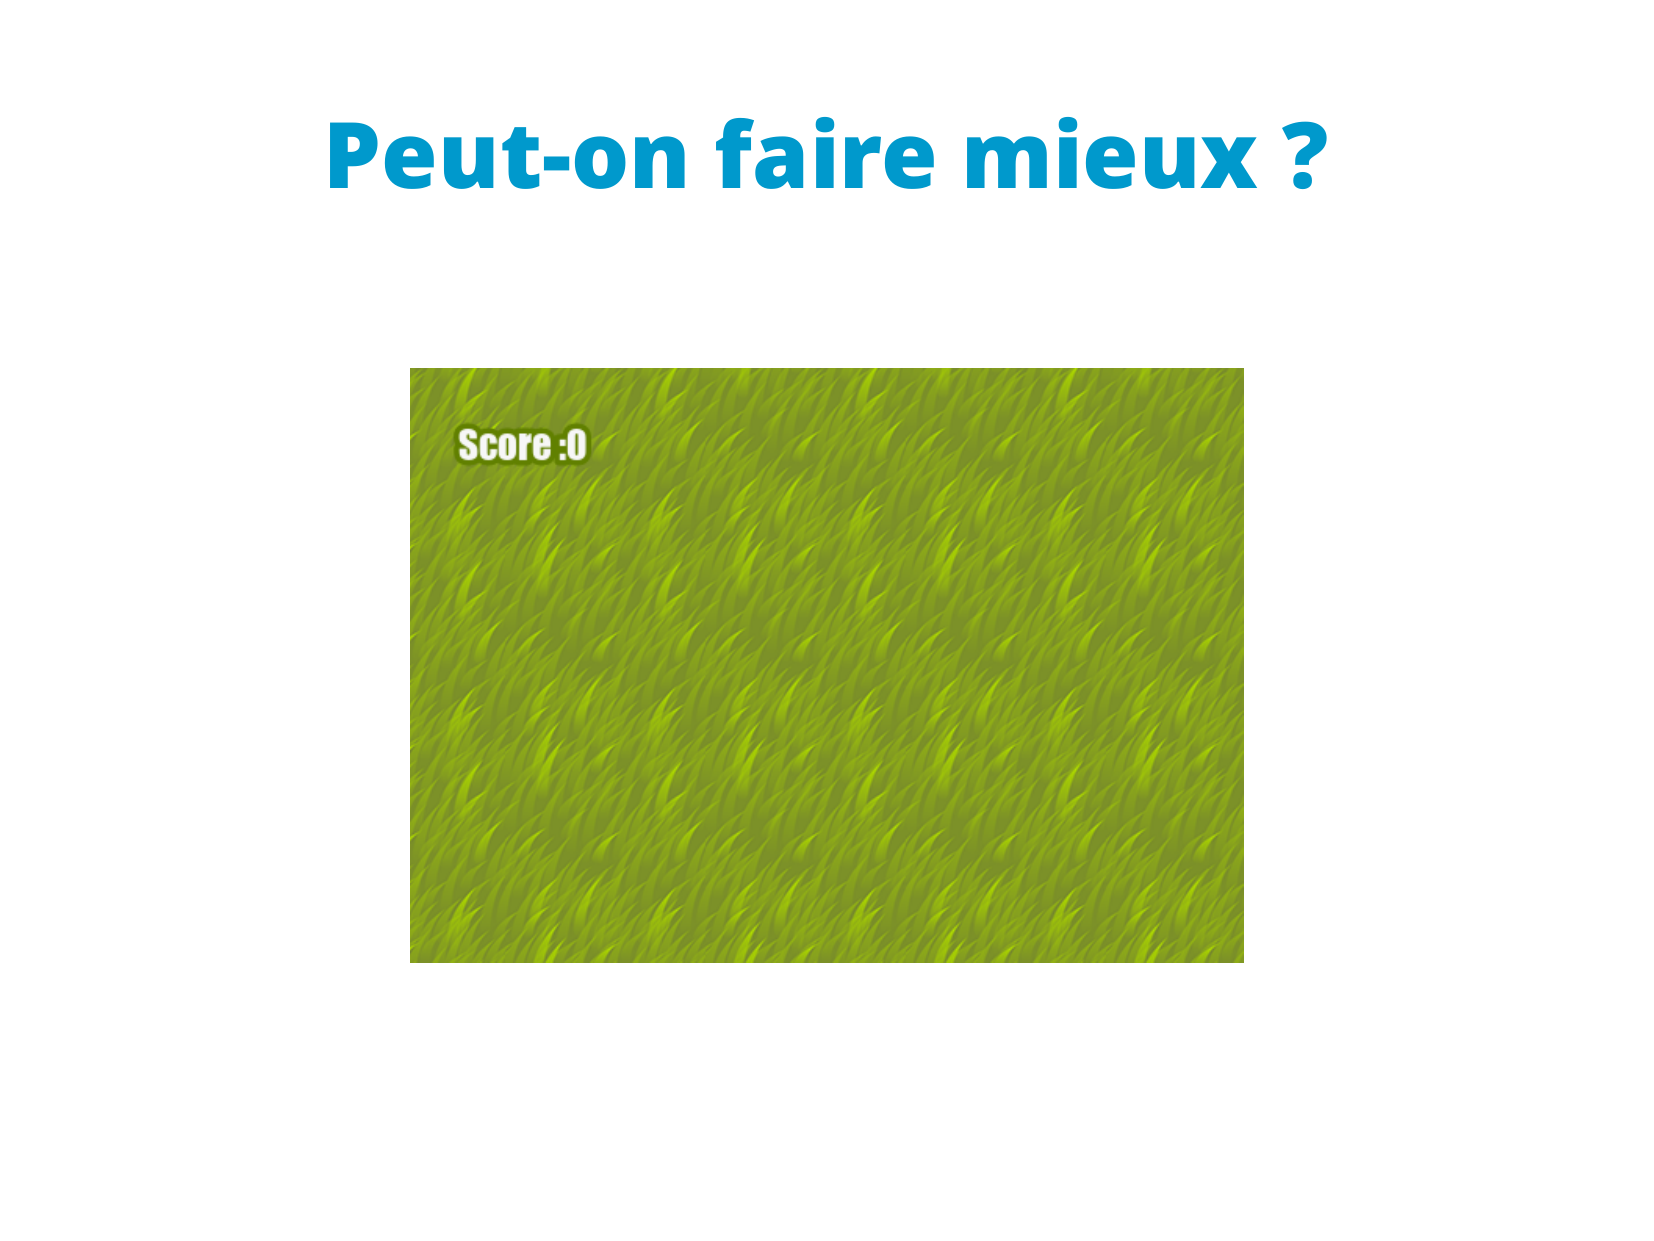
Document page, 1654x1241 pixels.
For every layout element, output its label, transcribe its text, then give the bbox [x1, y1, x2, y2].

picture [410, 368, 1244, 963]
title Peut-on faire mieux ? [82, 49, 1571, 257]
